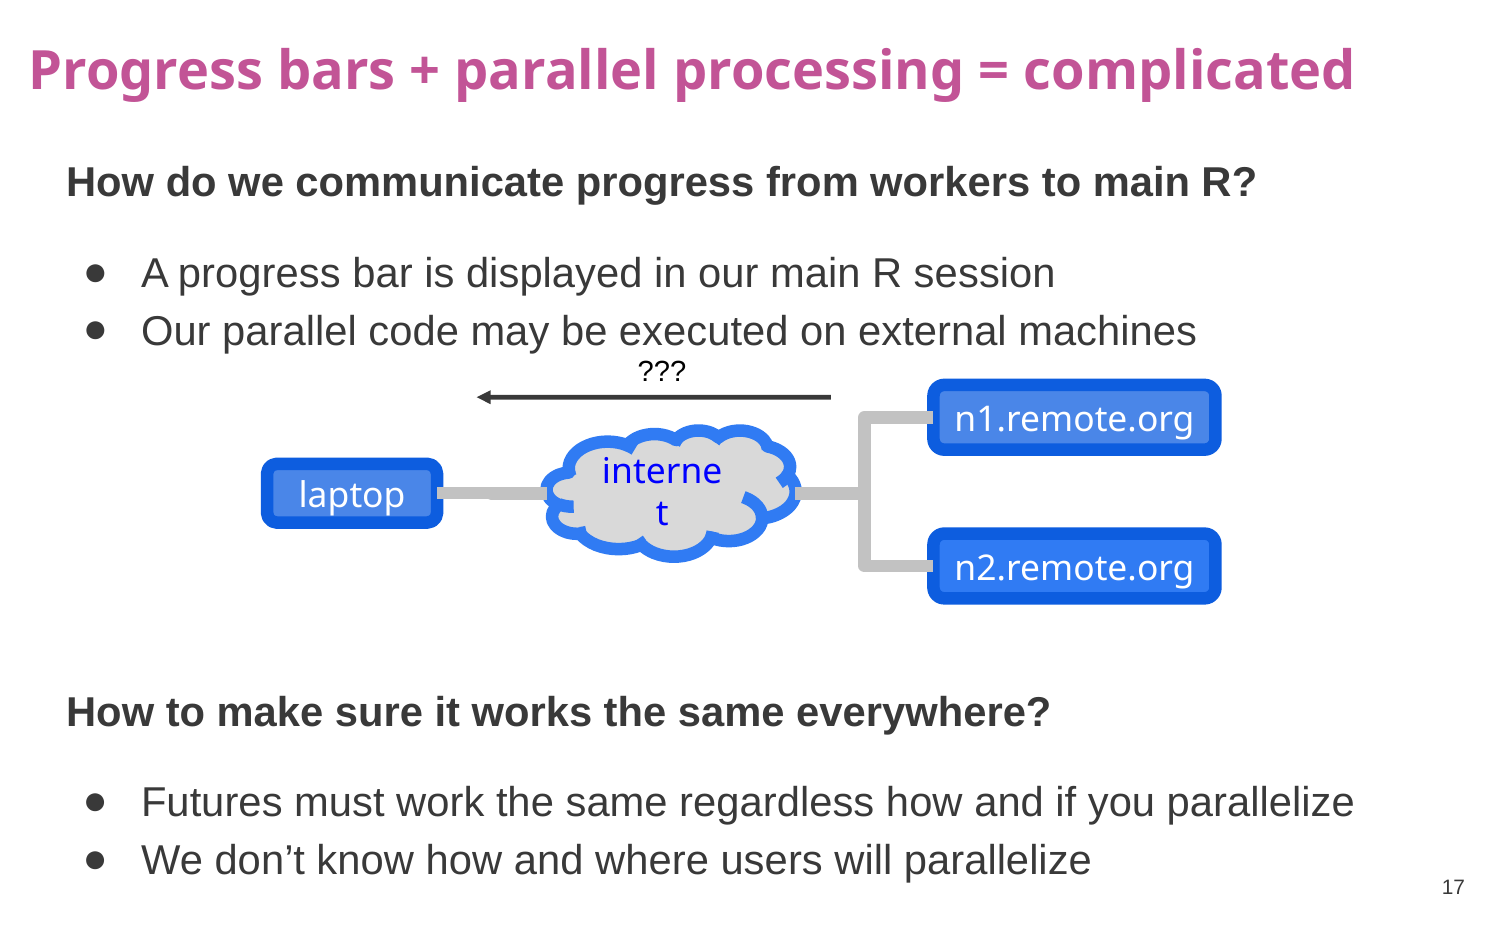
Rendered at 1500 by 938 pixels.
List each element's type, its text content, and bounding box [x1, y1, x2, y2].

text_box n2.remote.org [933, 533, 1216, 599]
text_box How to make sure it works the same everywhere? Futures must work the same regardless how and if you parallelize We don’t know how and where users will parallelize [51, 661, 1456, 892]
text_box laptop [267, 463, 438, 523]
text_box n1.remote.org [933, 384, 1216, 450]
slide_number <number> [1389, 849, 1480, 922]
title Progress bars + parallel processing = complicated [13, 20, 1480, 136]
list How do we communicate progress from workers to main R? A progress bar is displayed in our main R session Our parallel code may be executed on external machines [51, 136, 1449, 616]
text_box ??? [622, 337, 733, 373]
text_box internet [546, 430, 796, 557]
